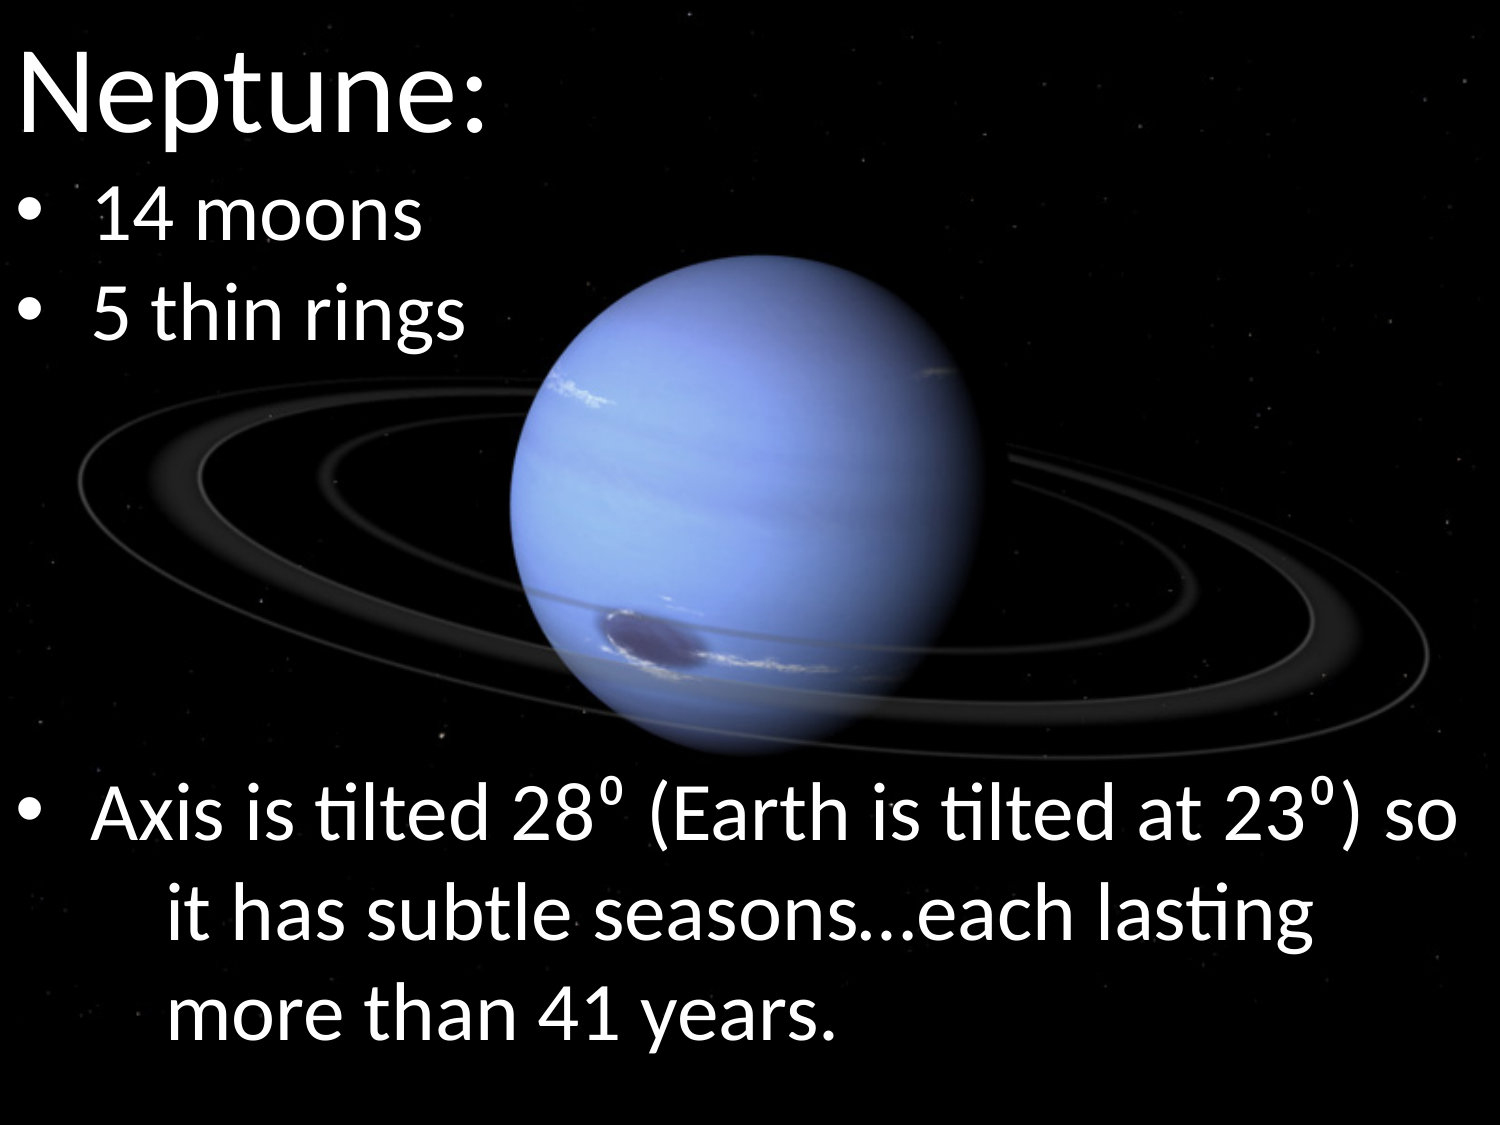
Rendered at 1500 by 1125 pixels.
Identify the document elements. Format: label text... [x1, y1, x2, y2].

text_box Neptune: 14 moons 5 thin rings Axis is tilted 28⁰ (Earth is tilted at 23⁰) so it has subtle seasons…each lasting more than 41 years. [0, 0, 1500, 1125]
